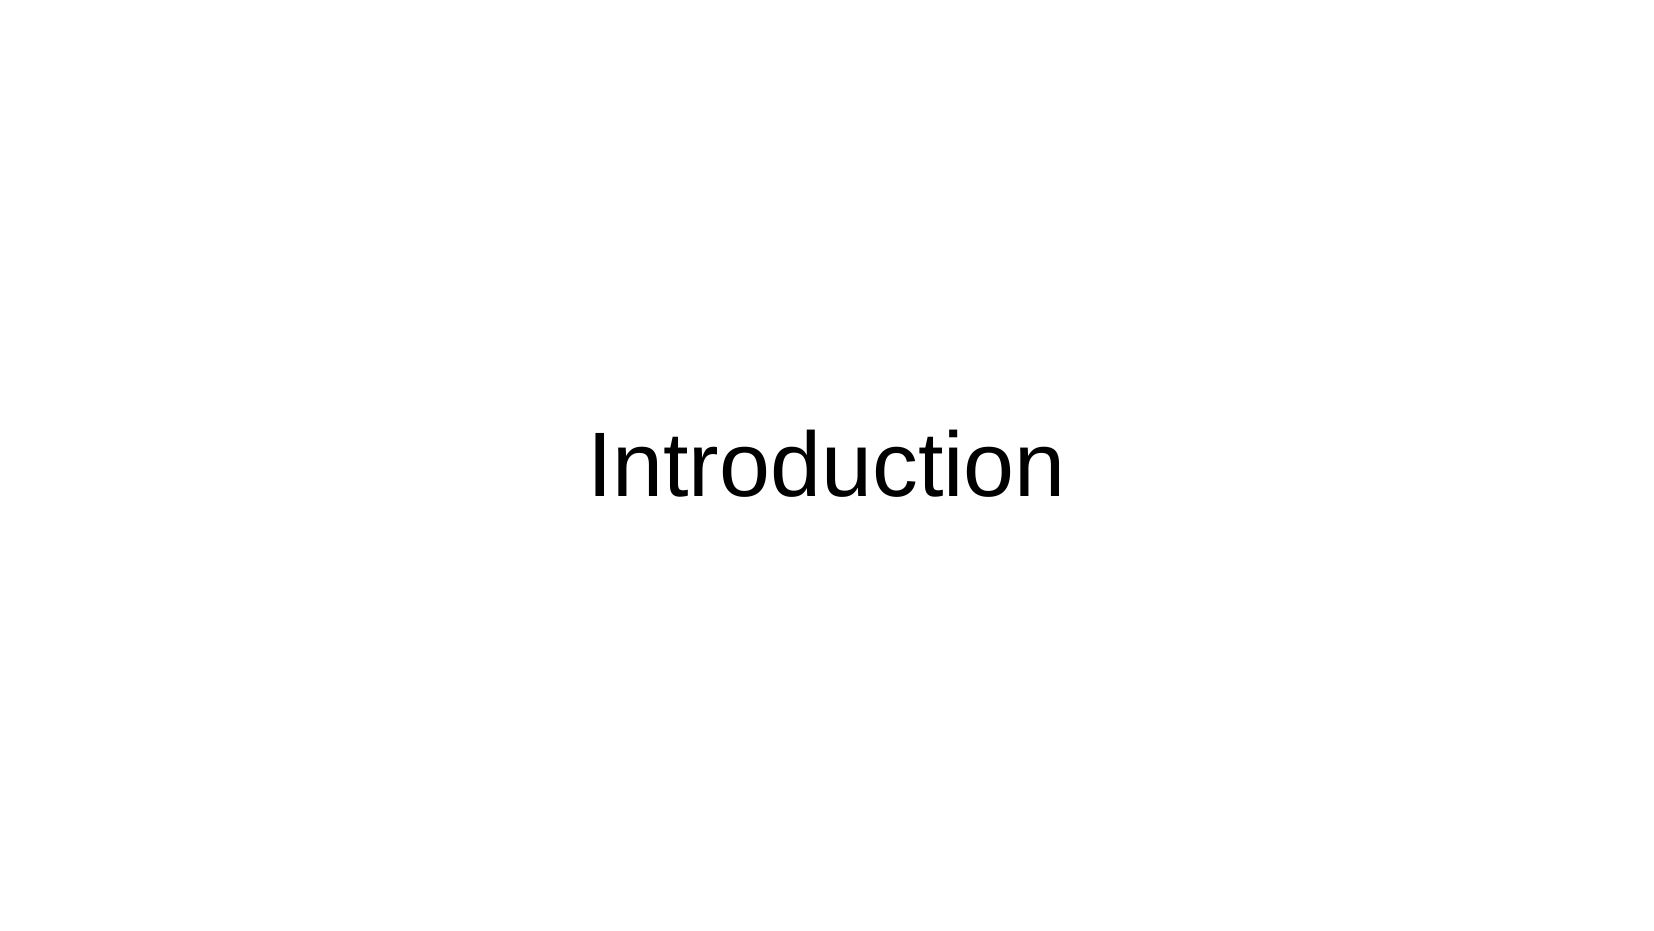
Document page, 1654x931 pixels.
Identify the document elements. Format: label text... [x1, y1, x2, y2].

title Introduction [82, 387, 1571, 543]
